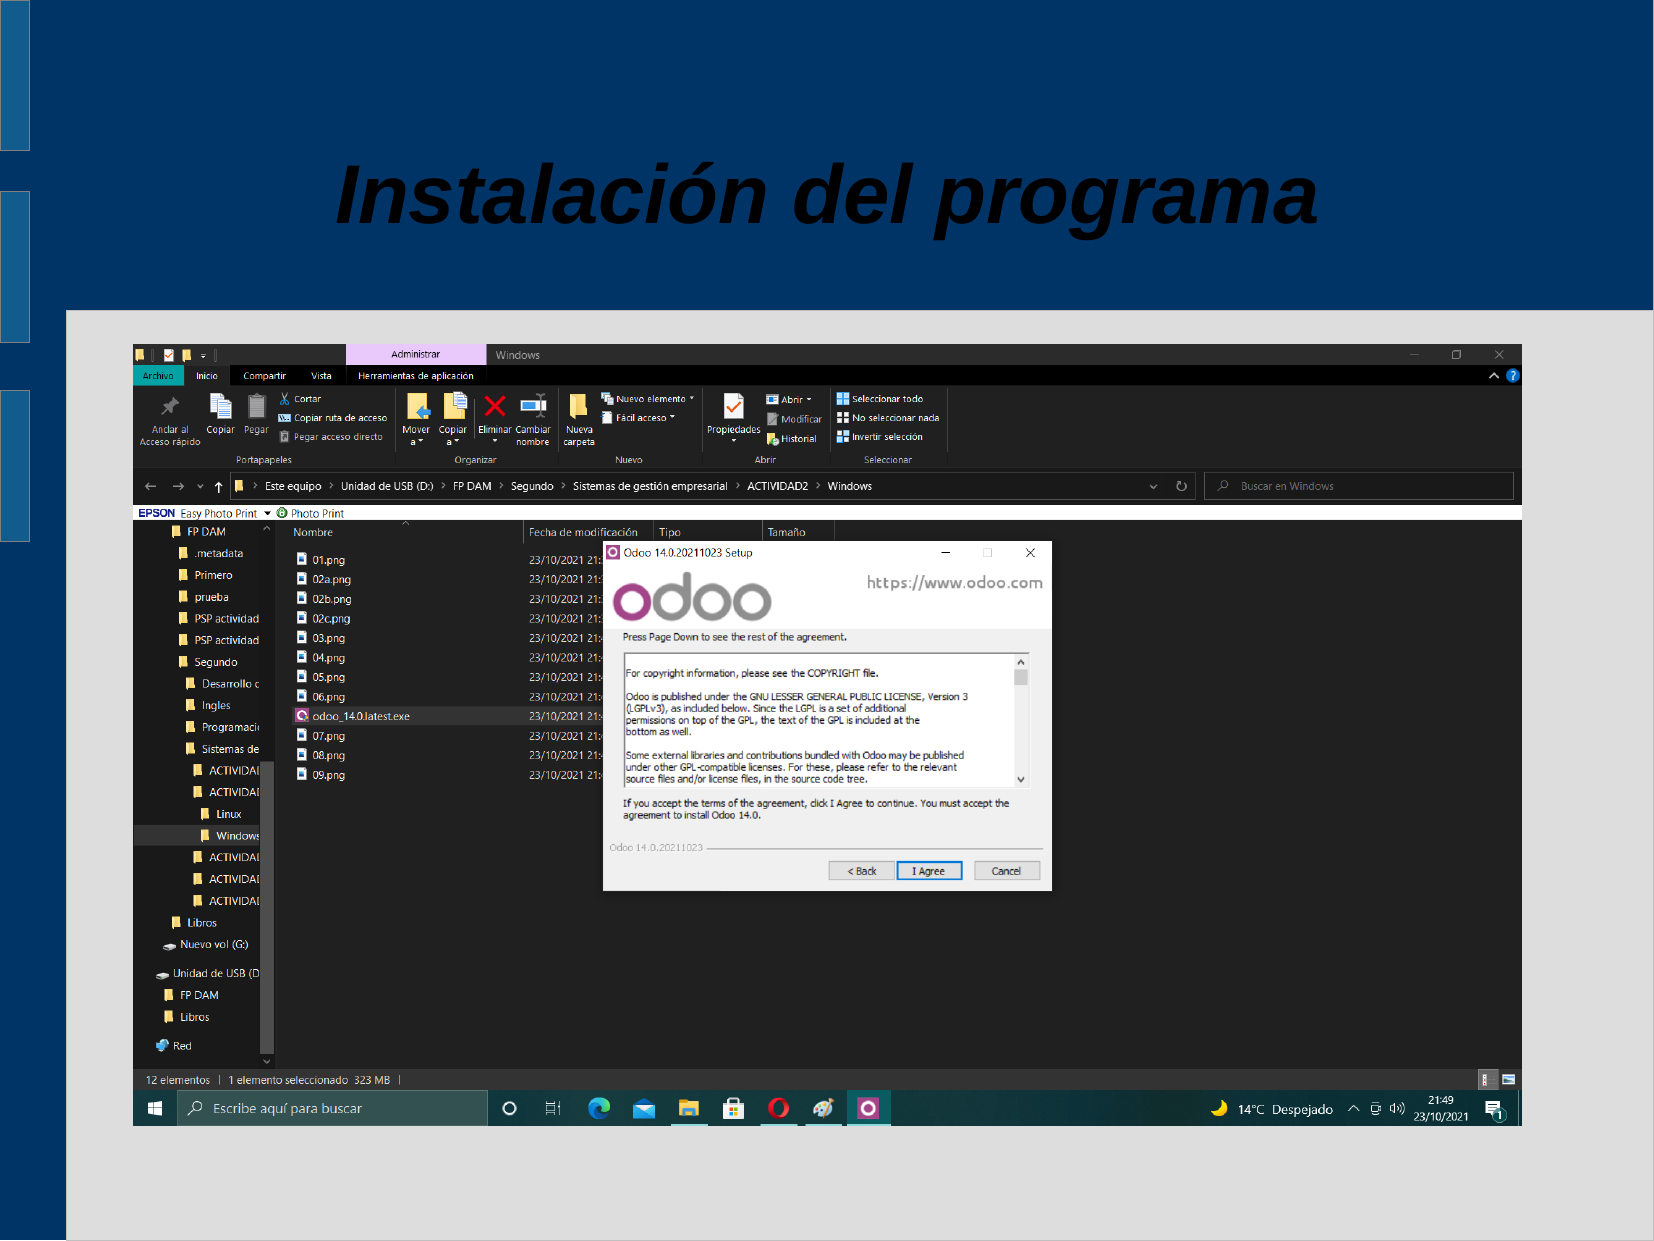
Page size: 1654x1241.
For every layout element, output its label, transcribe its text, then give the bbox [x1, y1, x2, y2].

picture [133, 344, 1522, 1126]
title Instalación del programa [121, 91, 1534, 299]
